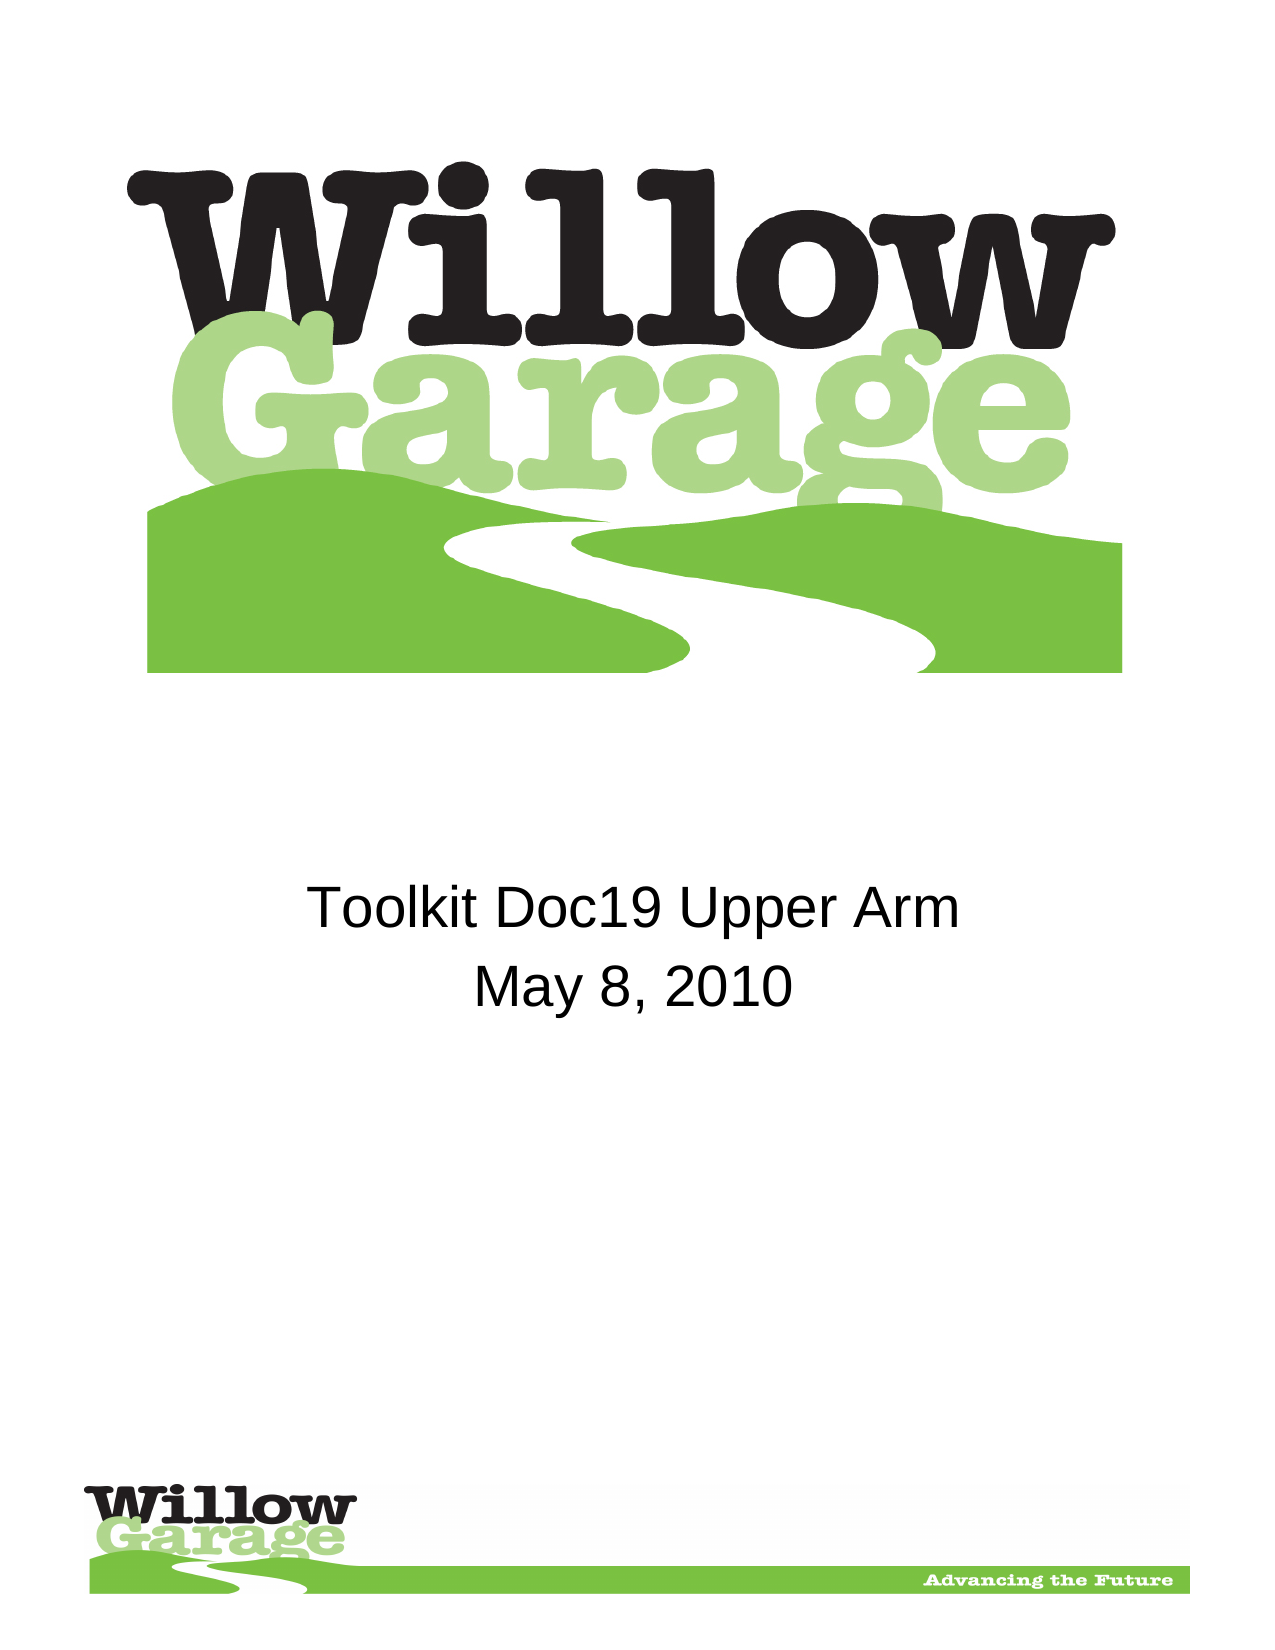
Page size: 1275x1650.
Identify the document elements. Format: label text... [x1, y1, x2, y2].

picture [42, 42, 1233, 784]
picture [84, 1484, 1190, 1594]
list Toolkit Doc19 Upper Arm May 8, 2010 [42, 866, 1233, 1197]
